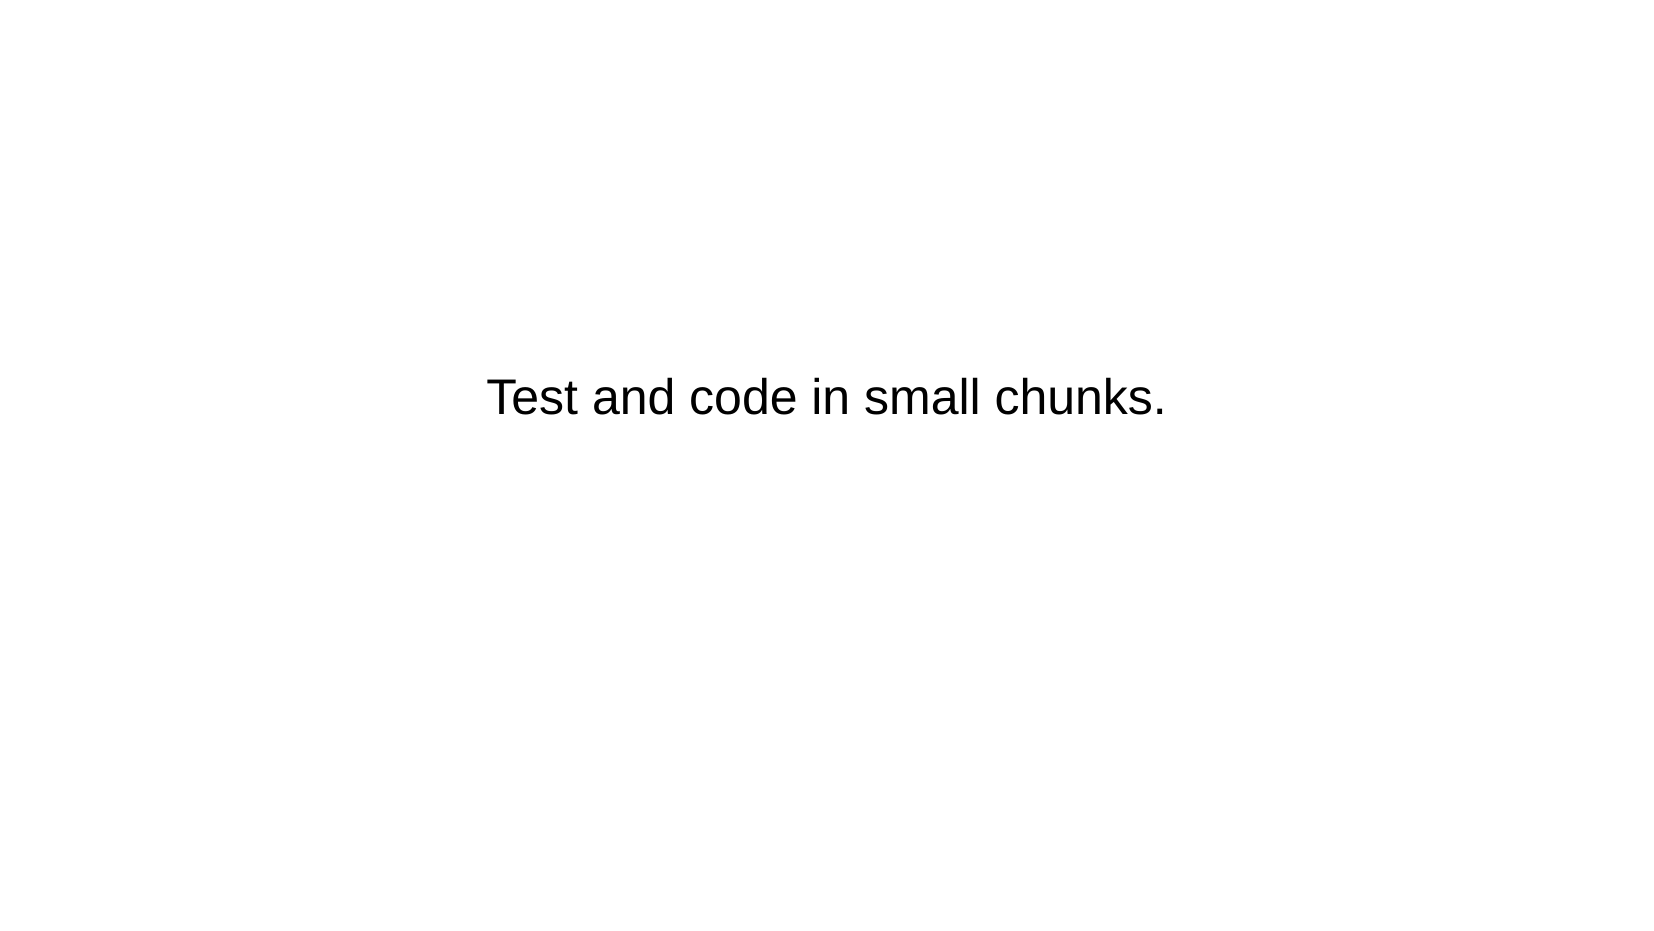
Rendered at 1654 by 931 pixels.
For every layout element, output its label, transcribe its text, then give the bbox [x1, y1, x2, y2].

subtitle Test and code in small chunks. [82, 37, 1571, 758]
